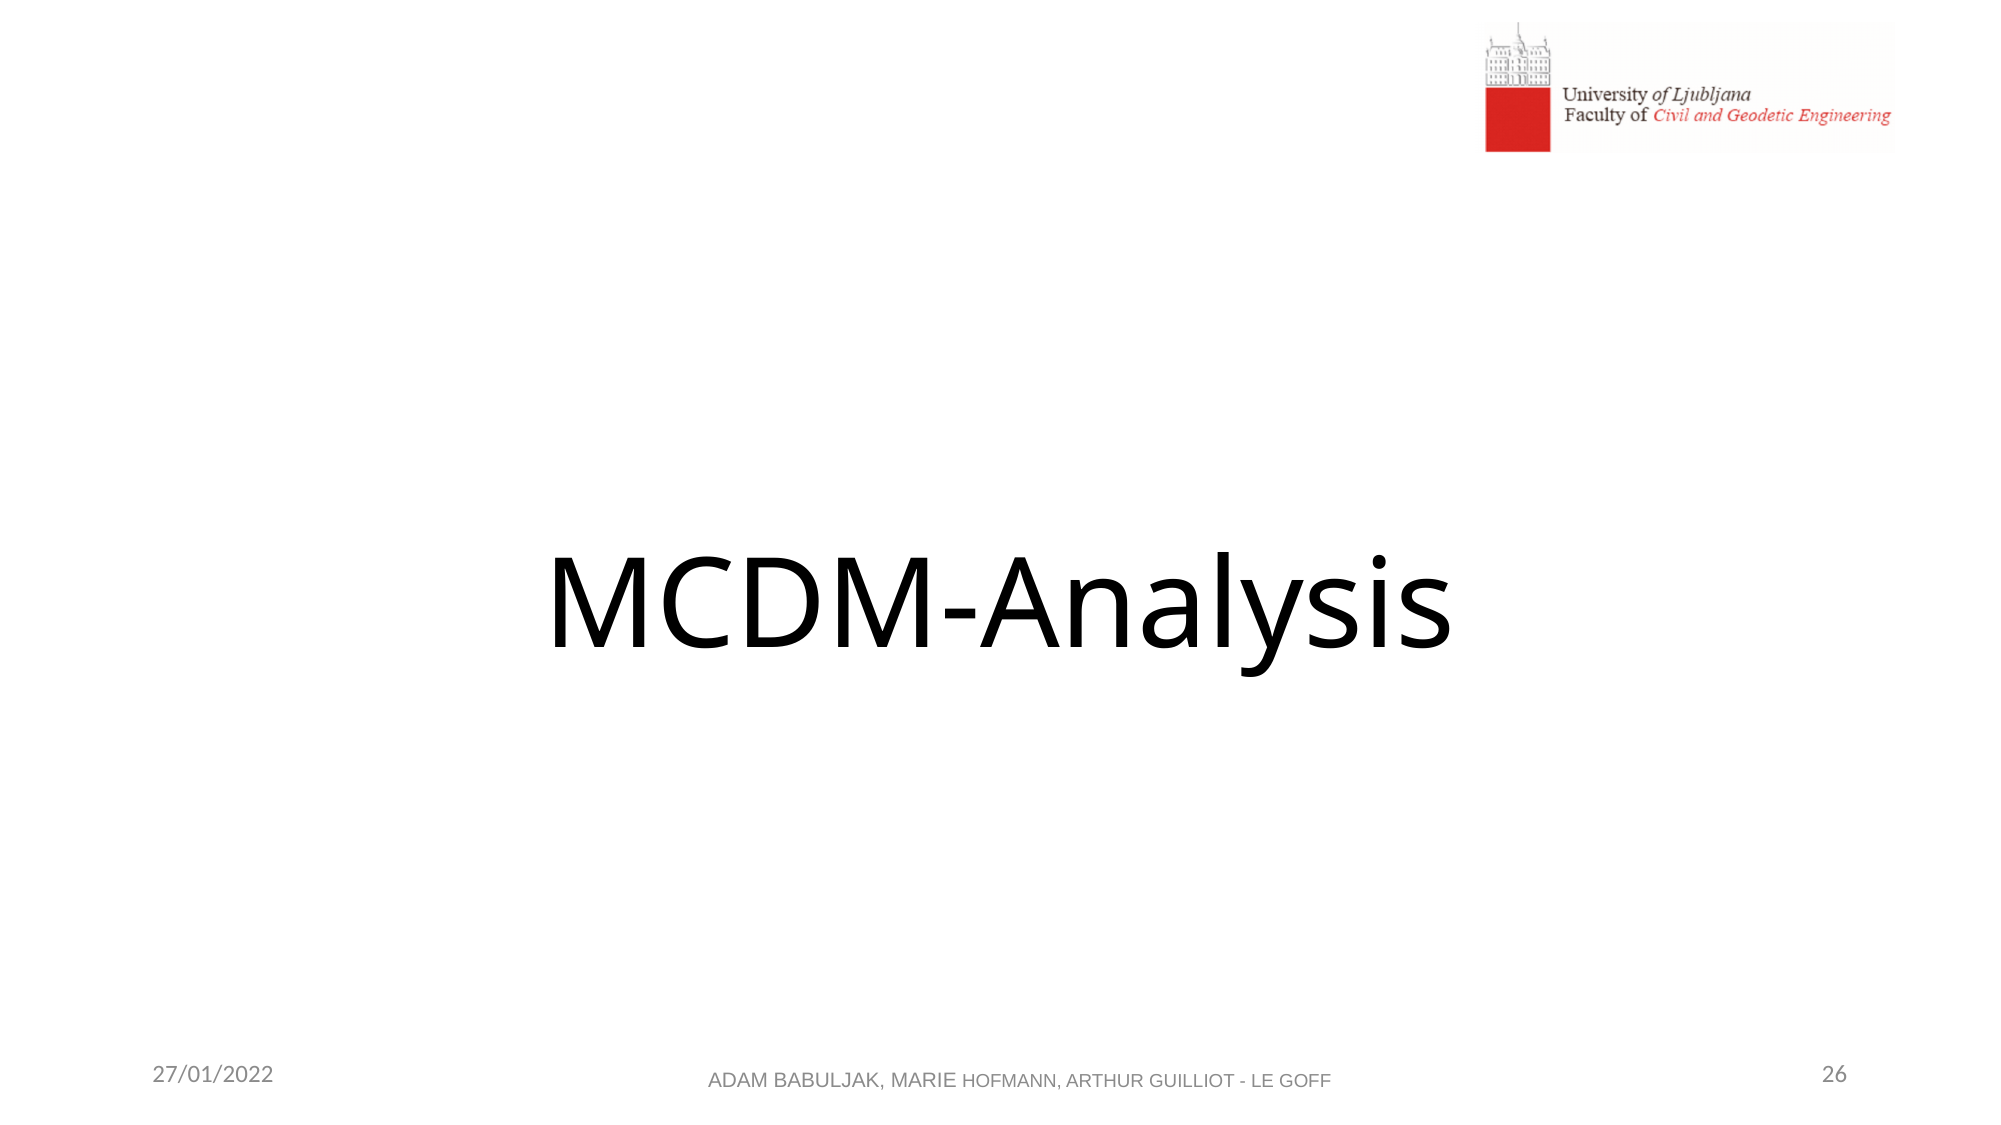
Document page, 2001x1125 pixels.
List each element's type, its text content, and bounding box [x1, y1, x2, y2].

slide_number 2 [1412, 1042, 1863, 1103]
title MCDM-Analysis [249, 366, 1750, 683]
footer ADAM BABULJAK, MARIE HOFMANN, ARTHUR GUILLIOT - LE GOFF [627, 1042, 1367, 1103]
picture [1475, 22, 1895, 153]
slide_number 27/01/2022 [137, 1042, 588, 1103]
